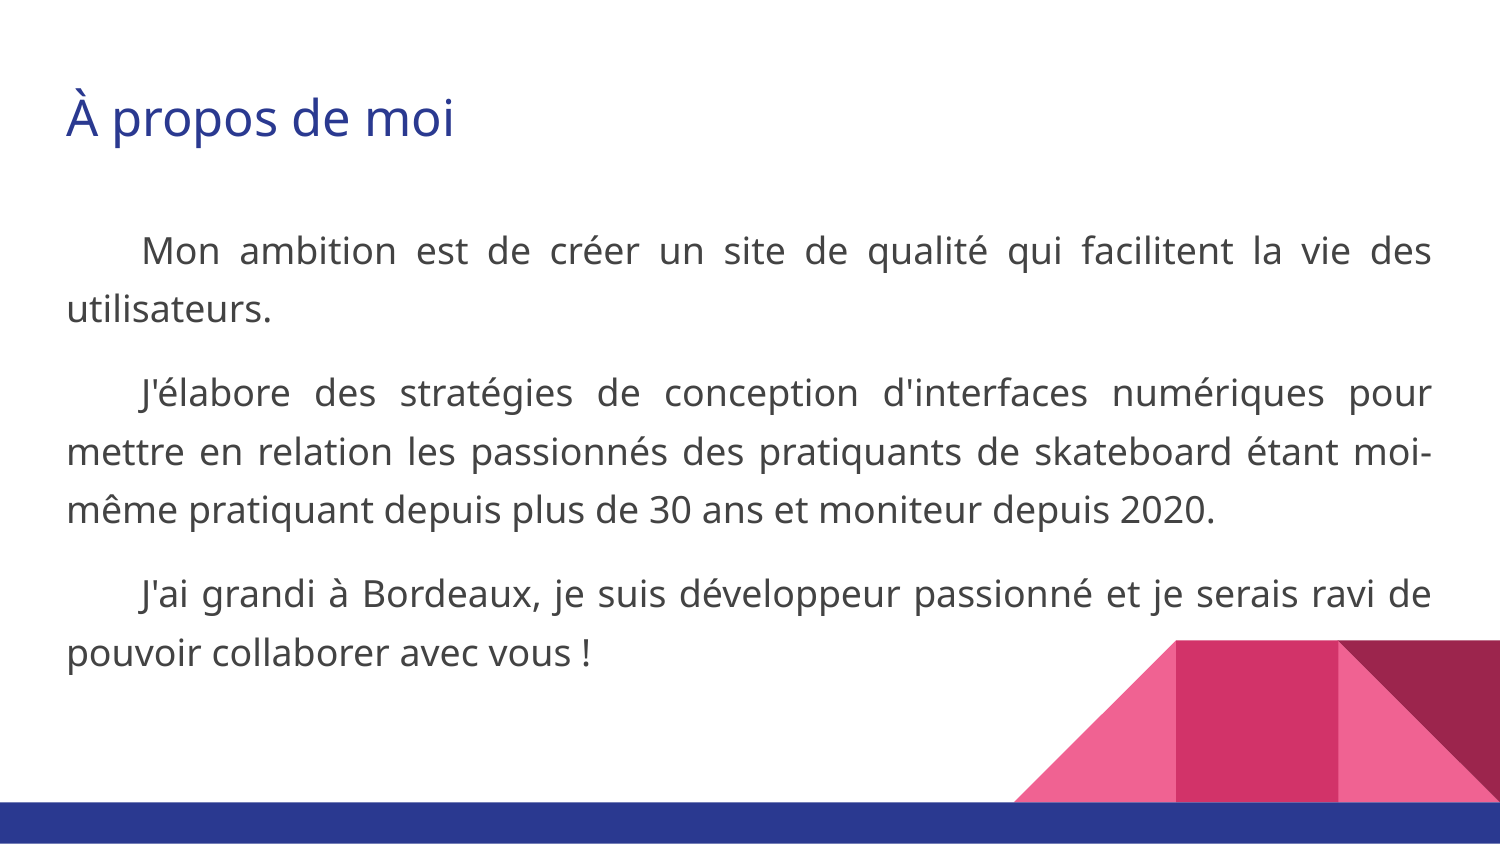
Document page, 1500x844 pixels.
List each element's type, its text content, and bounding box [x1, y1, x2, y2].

title À propos de moi [51, 67, 1449, 167]
list Mon ambition est de créer un site de qualité qui facilitent la vie des utilisateurs. J'élabore des stratégies de conception d'interfaces numériques pour mettre en relation les passionnés des pratiquants de skateboard étant moi-même pratiquant depuis plus de 30 ans et moniteur depuis 2020. J'ai grandi à Bordeaux, je suis développeur passionné et je serais ravi de pouvoir collaborer avec vous ! [51, 201, 1449, 750]
